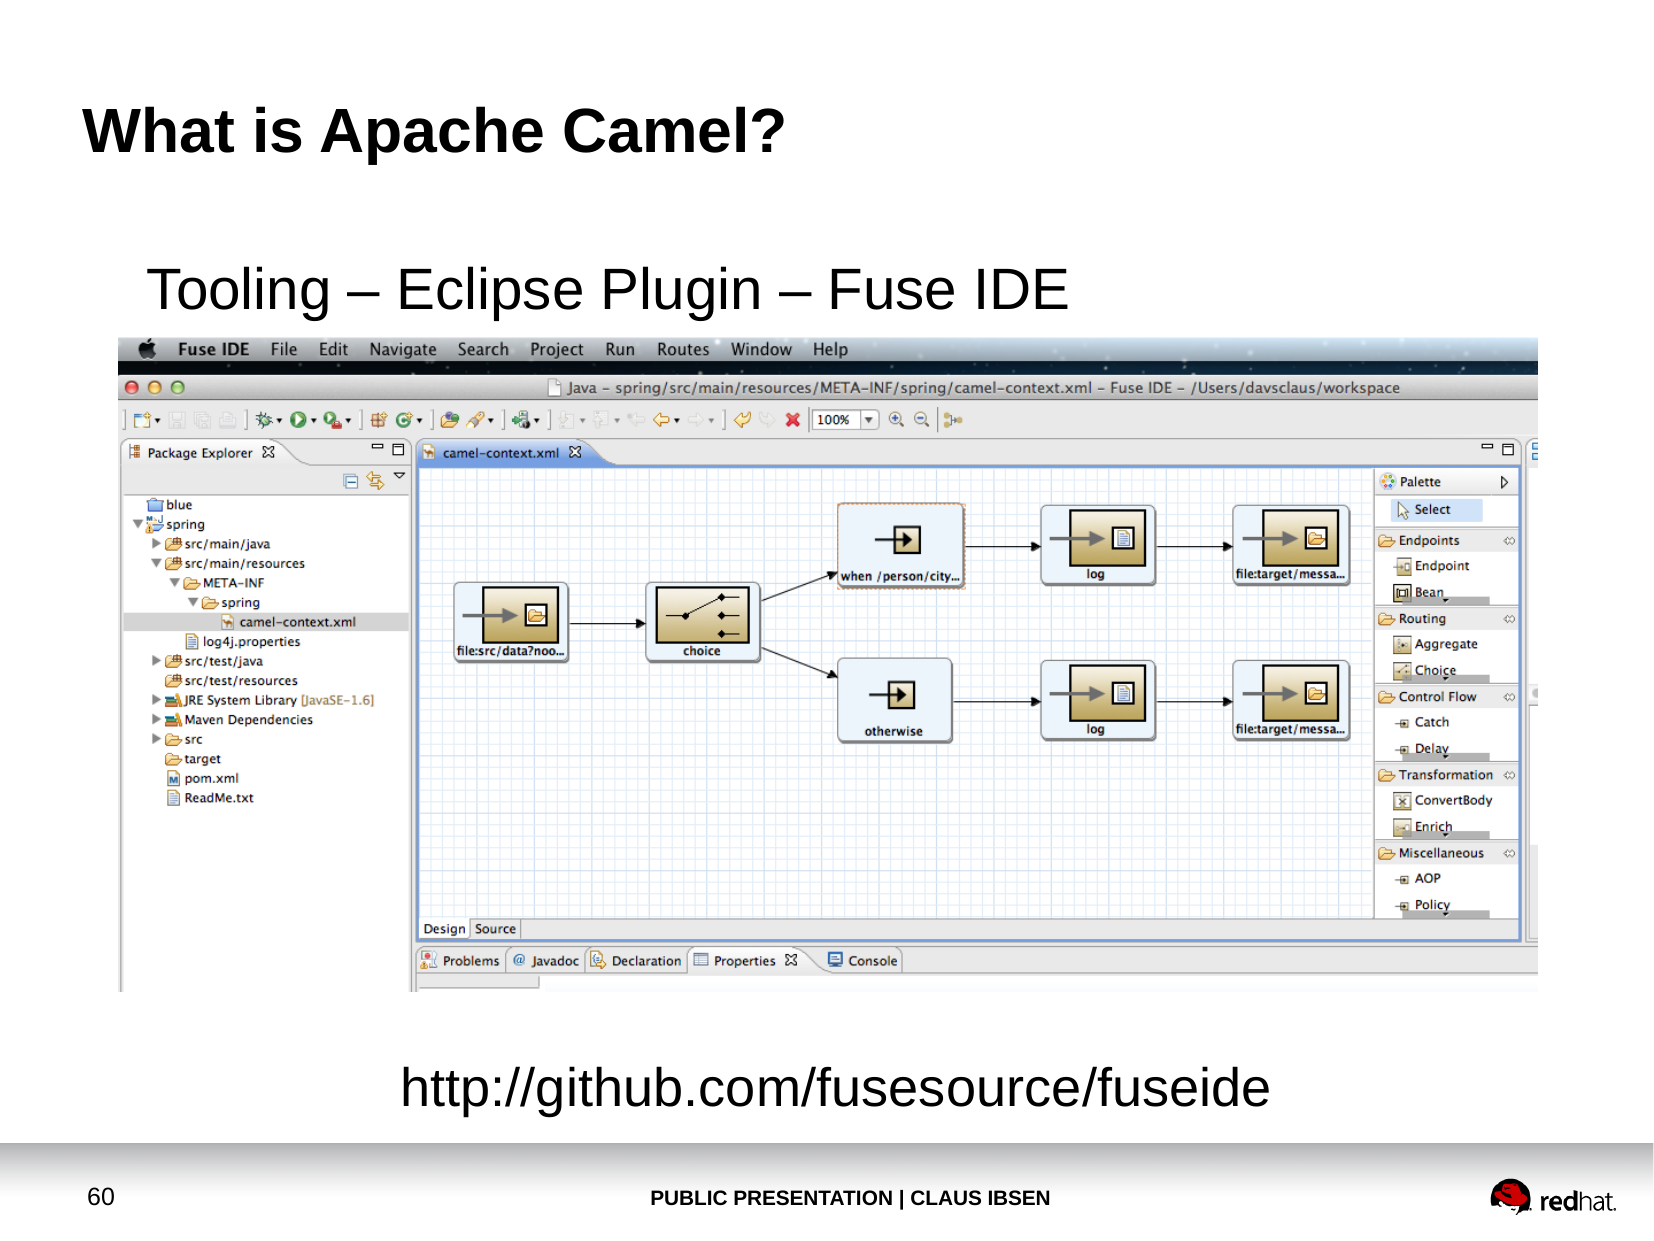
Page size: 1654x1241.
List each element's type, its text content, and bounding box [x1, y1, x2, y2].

title What is Apache Camel? [82, 37, 1571, 226]
text_box http://github.com/fusesource/fuseide [385, 1050, 1286, 1126]
picture [0, 1143, 1654, 1241]
list Tooling – Eclipse Plugin – Fuse IDE [86, 256, 1576, 1051]
picture [118, 337, 1538, 992]
